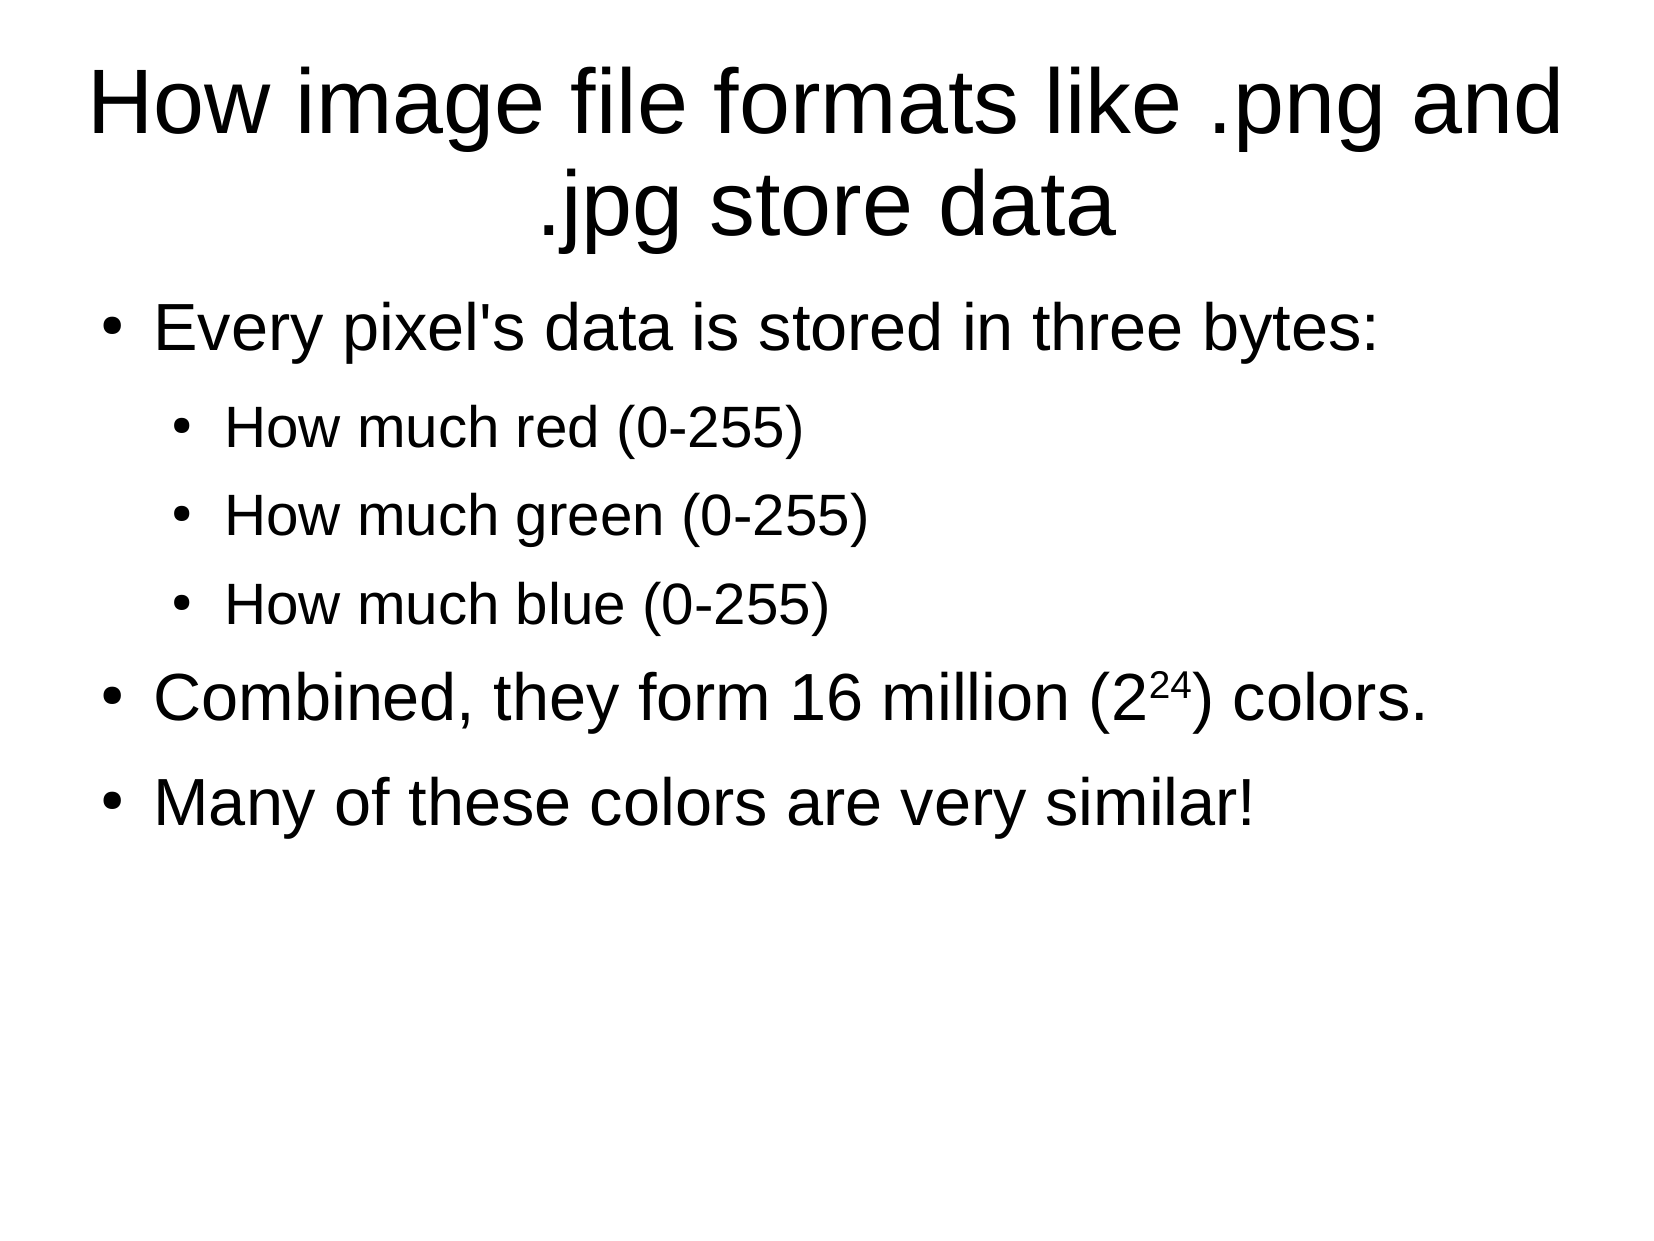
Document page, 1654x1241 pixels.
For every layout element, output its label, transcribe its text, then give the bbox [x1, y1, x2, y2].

list Every pixel's data is stored in three bytes: How much red (0-255) How much green (0-255) How much blue (0-255) Combined, they form 16 million (224) colors. Many of these colors are very similar! [82, 290, 1571, 1109]
title How image file formats like .png and .jpg store data [82, 49, 1571, 257]
